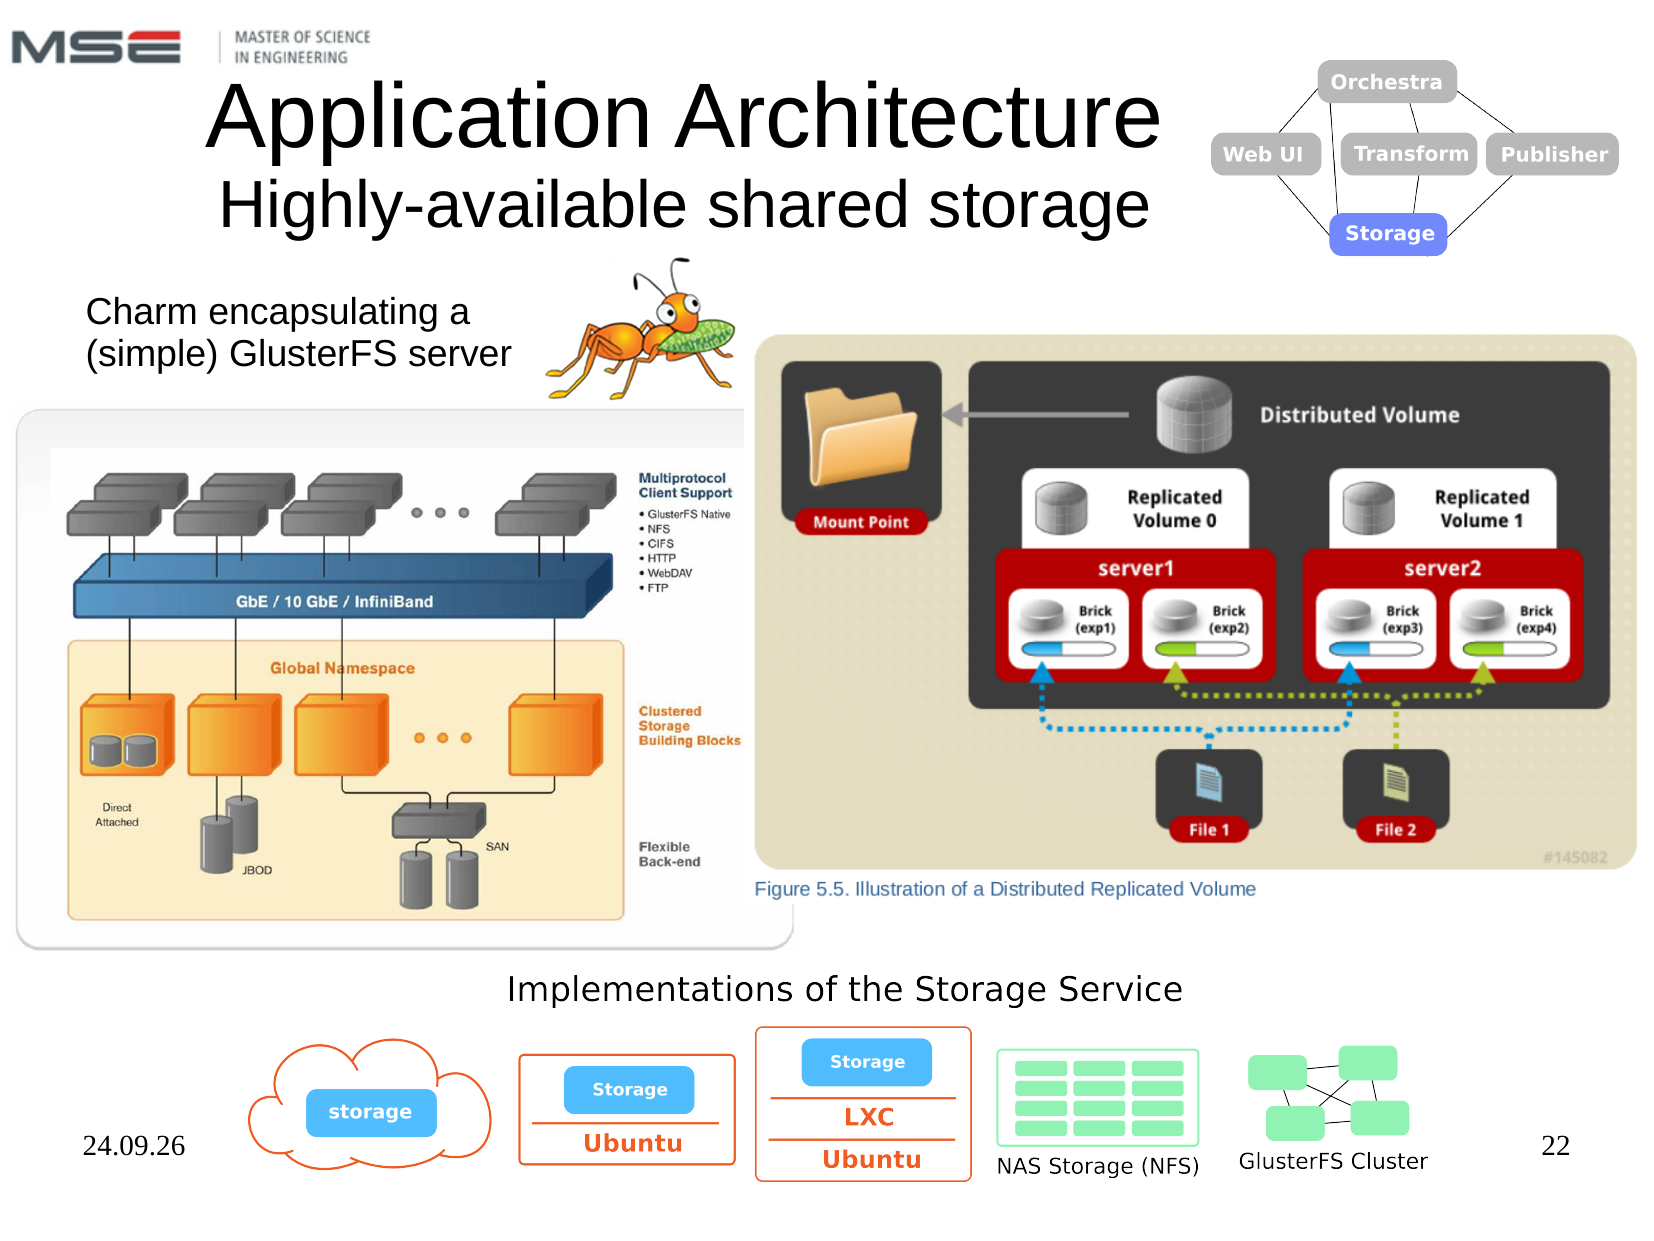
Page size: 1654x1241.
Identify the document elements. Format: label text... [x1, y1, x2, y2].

text_box Charm encapsulating a (simple) GlusterFS server [70, 283, 532, 388]
picture [1211, 60, 1619, 257]
picture [3, 0, 402, 49]
picture [543, 256, 737, 401]
picture [11, 331, 1642, 951]
picture [248, 975, 1428, 1182]
title Application Architecture Highly-available shared storage [0, 49, 1430, 257]
